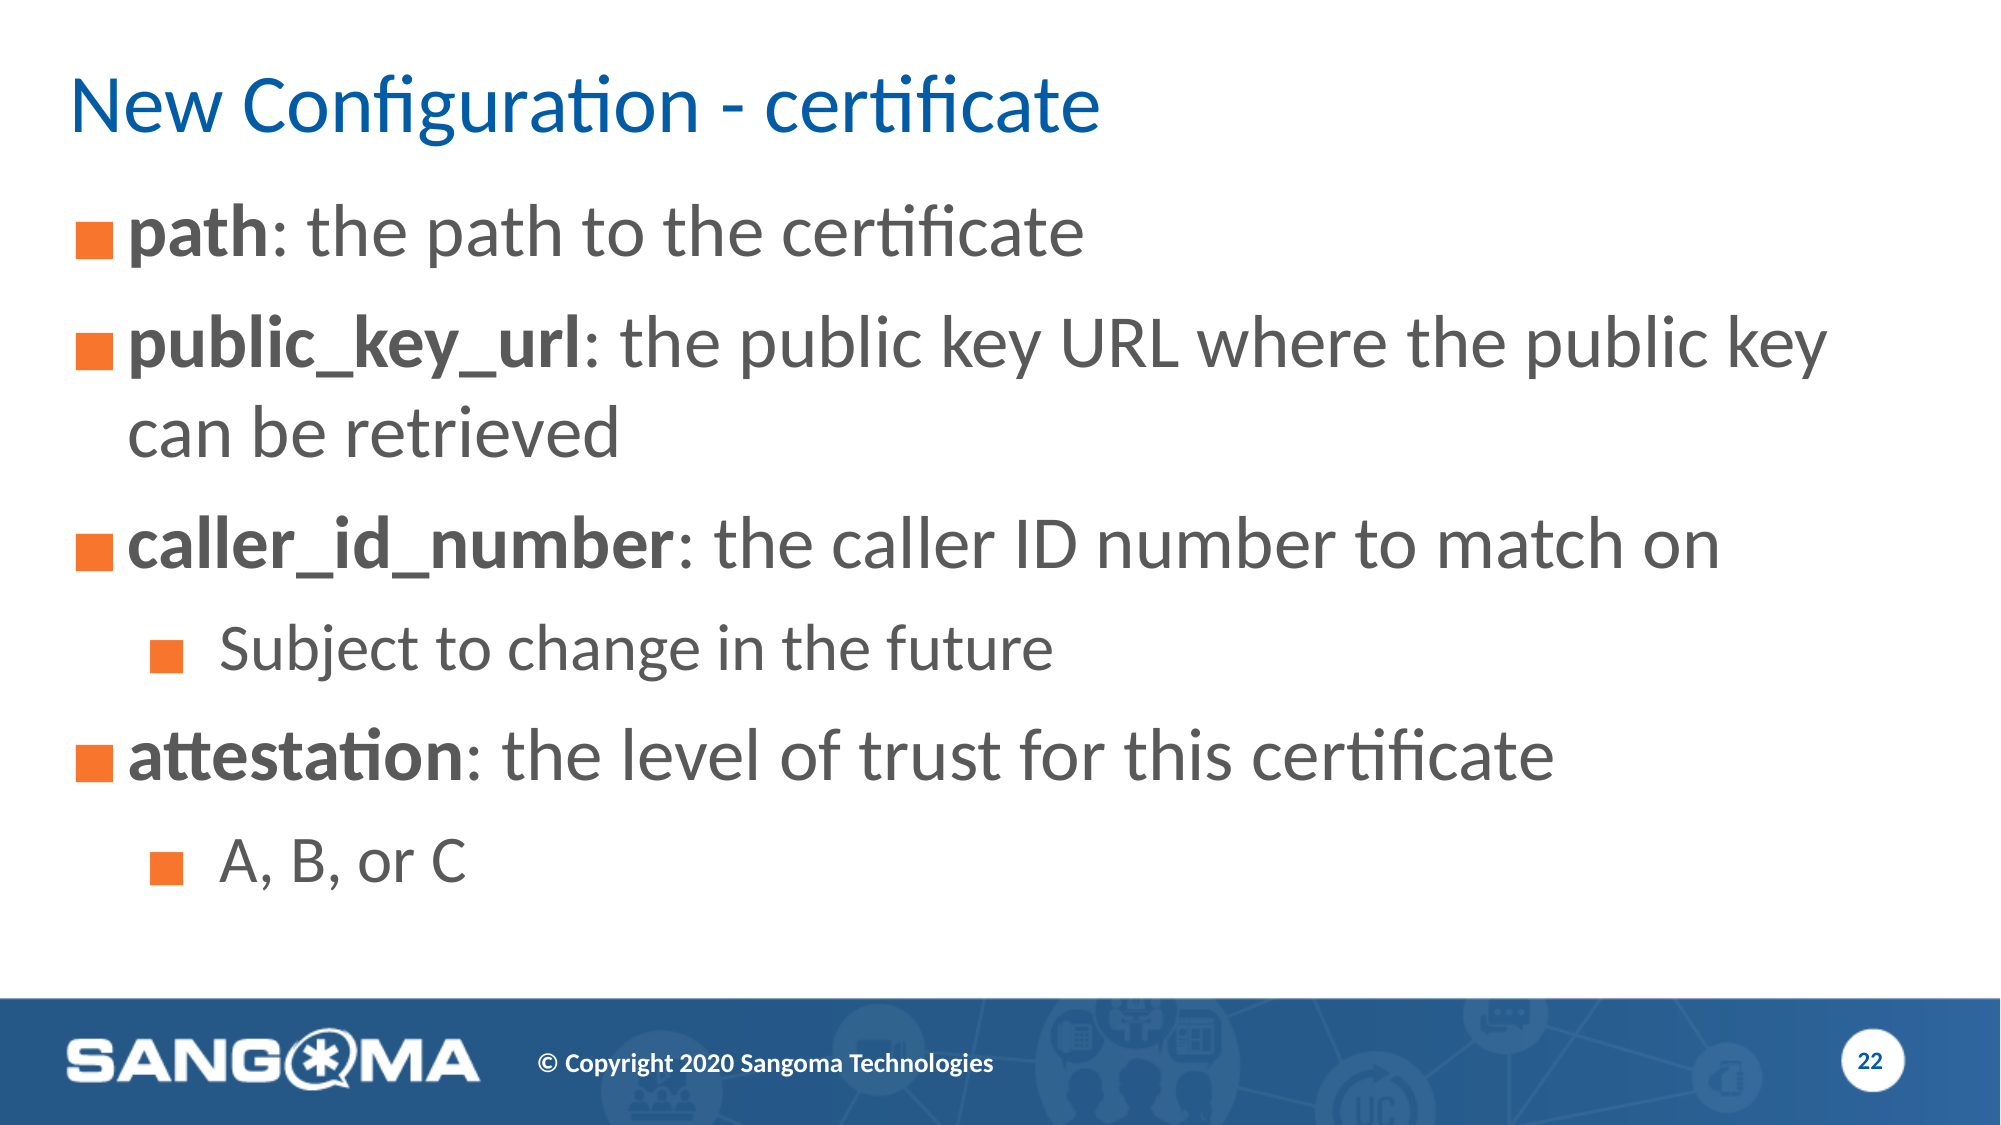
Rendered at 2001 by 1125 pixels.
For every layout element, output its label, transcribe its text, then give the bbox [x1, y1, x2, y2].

title New Configuration - certificate [54, 48, 1945, 164]
picture [0, 0, 2001, 1125]
list path: the path to the certificate public_key_url: the public key URL where the public key can be retrieved caller_id_number: the caller ID number to match on Subject to change in the future attestation: the level of trust for this certificate A, B, or C [54, 174, 1945, 999]
